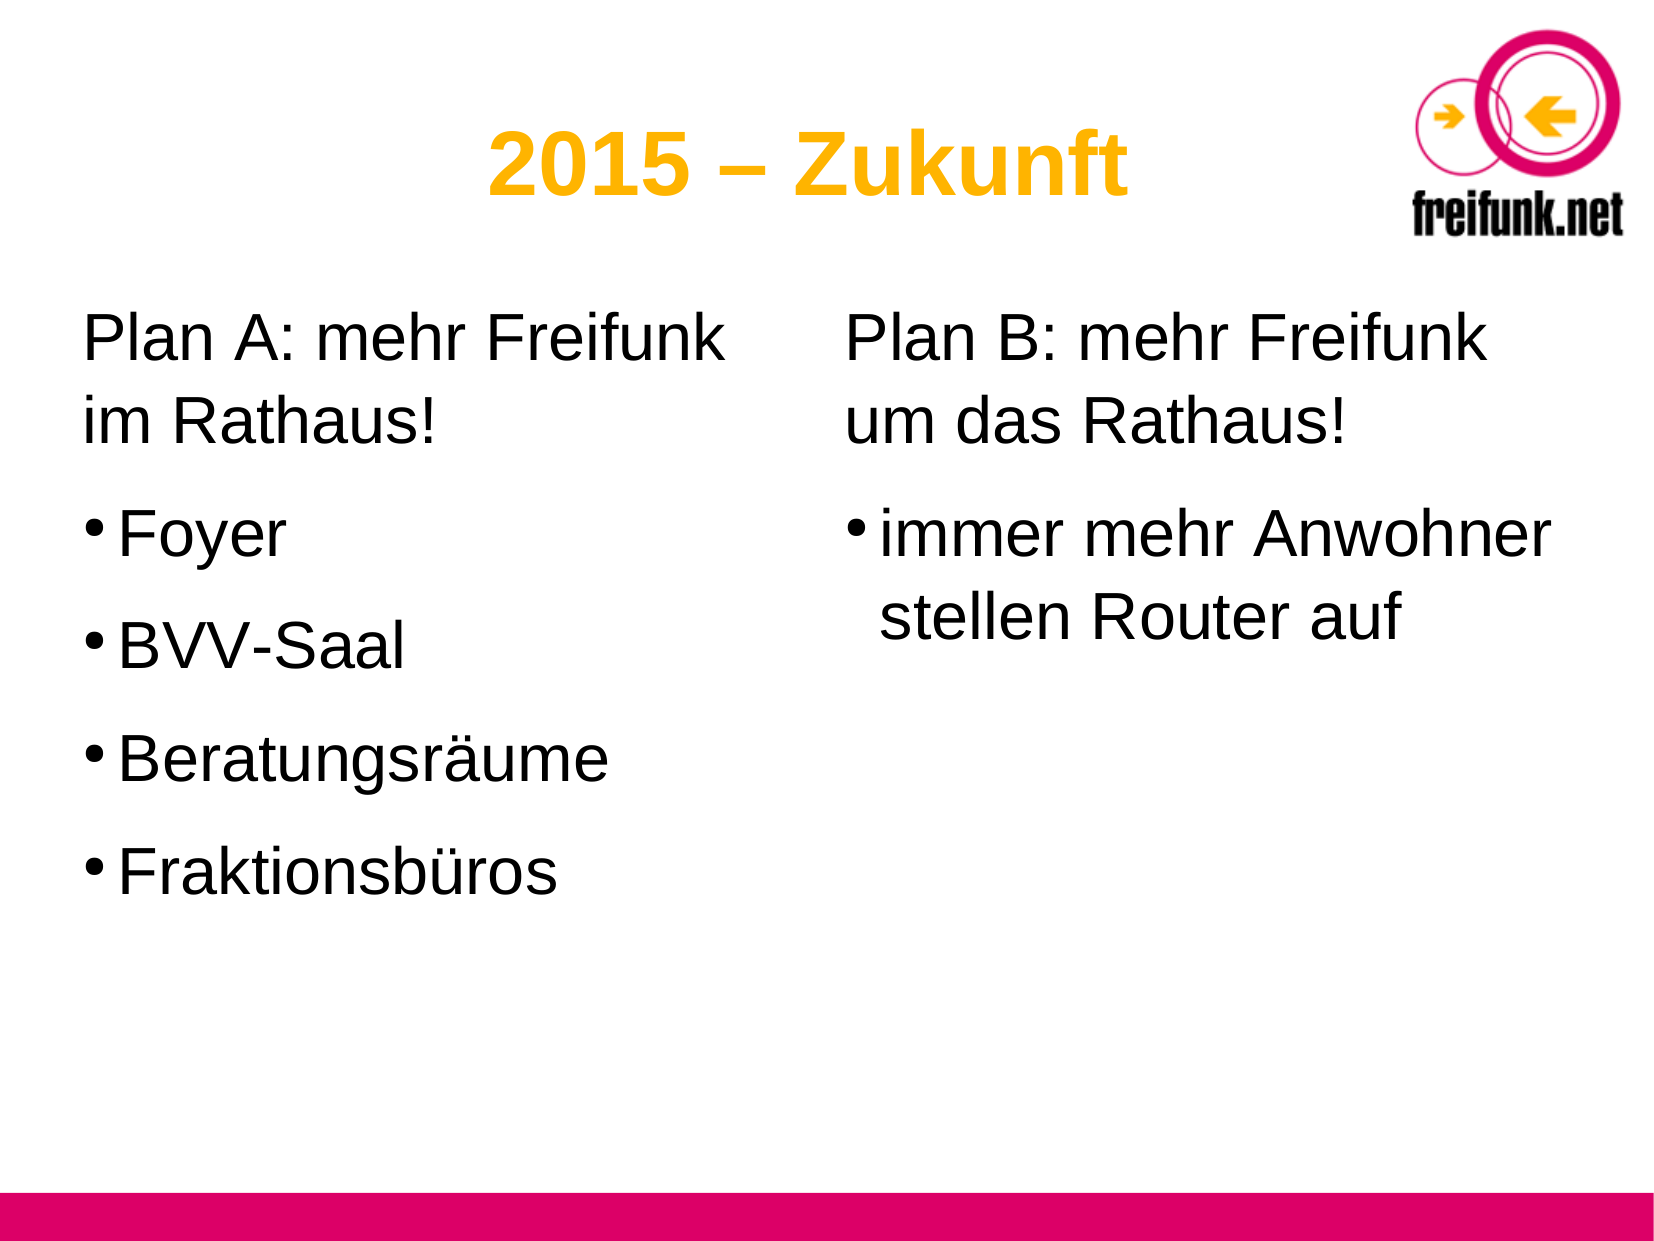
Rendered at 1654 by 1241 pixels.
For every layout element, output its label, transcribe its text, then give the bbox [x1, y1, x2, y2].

title 2015 – Zukunft [212, 53, 1406, 260]
list Plan B: mehr Freifunk um das Rathaus! immer mehr Anwohner stellen Router auf [844, 290, 1571, 1009]
list Plan A: mehr Freifunk im Rathaus! Foyer BVV-Saal Beratungsräume Fraktionsbüros [82, 290, 809, 1009]
picture [1380, 0, 1654, 266]
